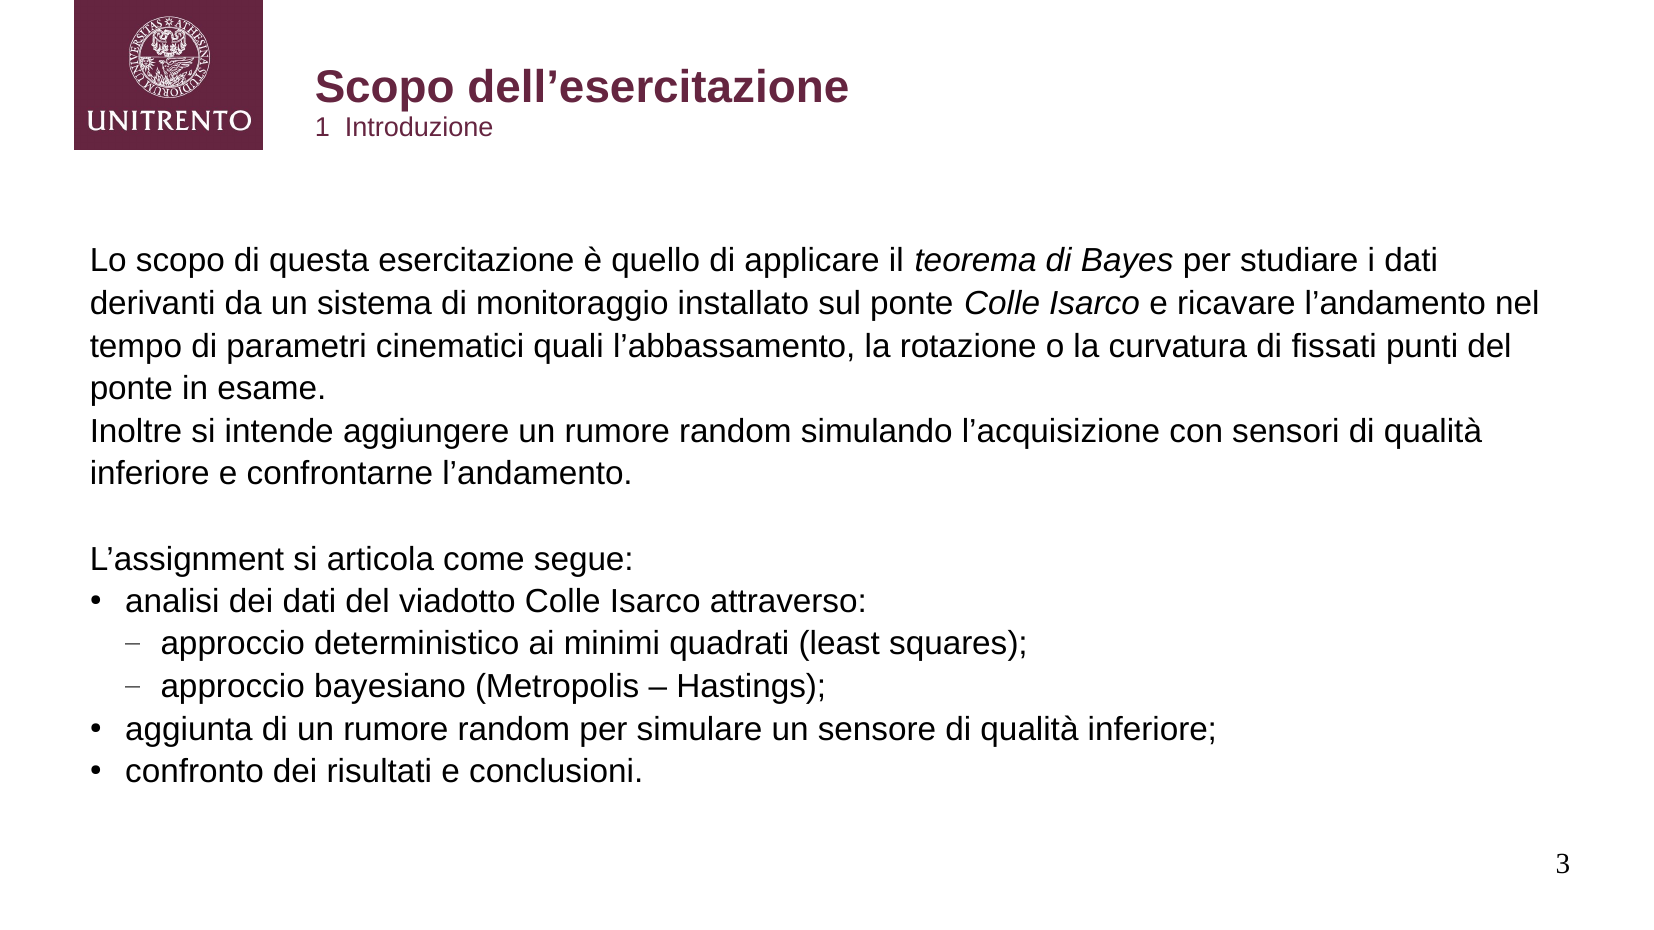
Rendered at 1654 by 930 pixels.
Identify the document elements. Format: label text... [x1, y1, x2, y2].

picture [74, 0, 263, 151]
text_box Scopo dell’esercitazione 1 Introduzione [300, 53, 1088, 151]
text_box Lo scopo di questa esercitazione è quello di applicare il teorema di Bayes per studiare i dati derivanti da un sistema di monitoraggio installato sul ponte Colle Isarco e ricavare l’andamento nel tempo di parametri cinematici quali l’abbassamento, la rotazione o la curvatura di fissati punti del ponte in esame. Inoltre si intende aggiungere un rumore random simulando l’acquisizione con sensori di qualità inferiore e confrontarne l’andamento. L’assignment si articola come segue: analisi dei dati del viadotto Colle Isarco attraverso: approccio deterministico ai minimi quadrati (least squares); approccio bayesiano (Metropolis – Hastings); aggiunta di un rumore random per simulare un sensore di qualità inferiore; confronto dei risultati e conclusioni. [75, 228, 1576, 798]
